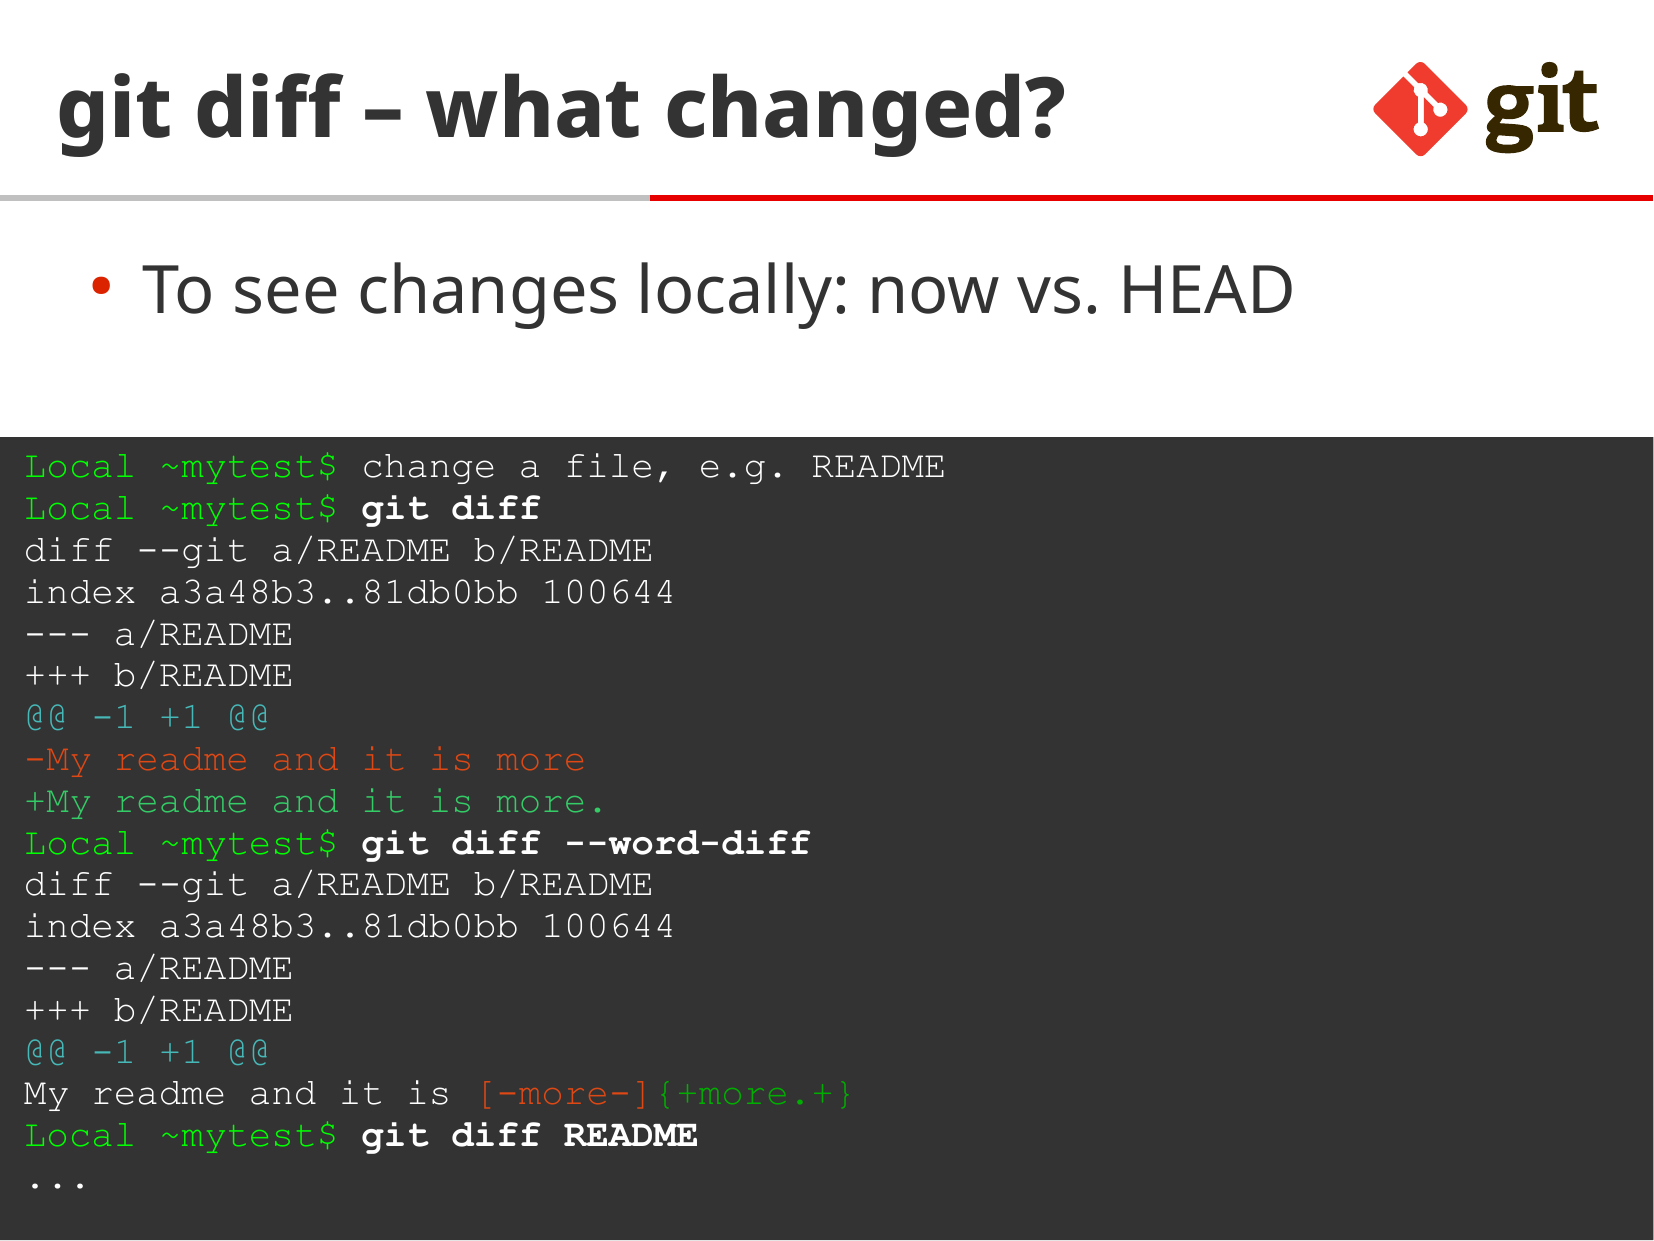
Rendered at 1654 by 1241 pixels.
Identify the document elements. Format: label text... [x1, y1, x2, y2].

text_box Local ~mytest$ change a file, e.g. README Local ~mytest$ git diff diff --git a/README b/README index a3a48b3..81db0bb 100644 --- a/README +++ b/README @@ -1 +1 @@ -My readme and it is more +My readme and it is more. Local ~mytest$ git diff --word-diff diff --git a/README b/README index a3a48b3..81db0bb 100644 --- a/README +++ b/README @@ -1 +1 @@ My readme and it is [-more-]{+more.+} Local ~mytest$ git diff README ... [0, 437, 1654, 1241]
title git diff – what changed? [56, 55, 1546, 156]
list To see changes locally: now vs. HEAD [56, 239, 1595, 368]
